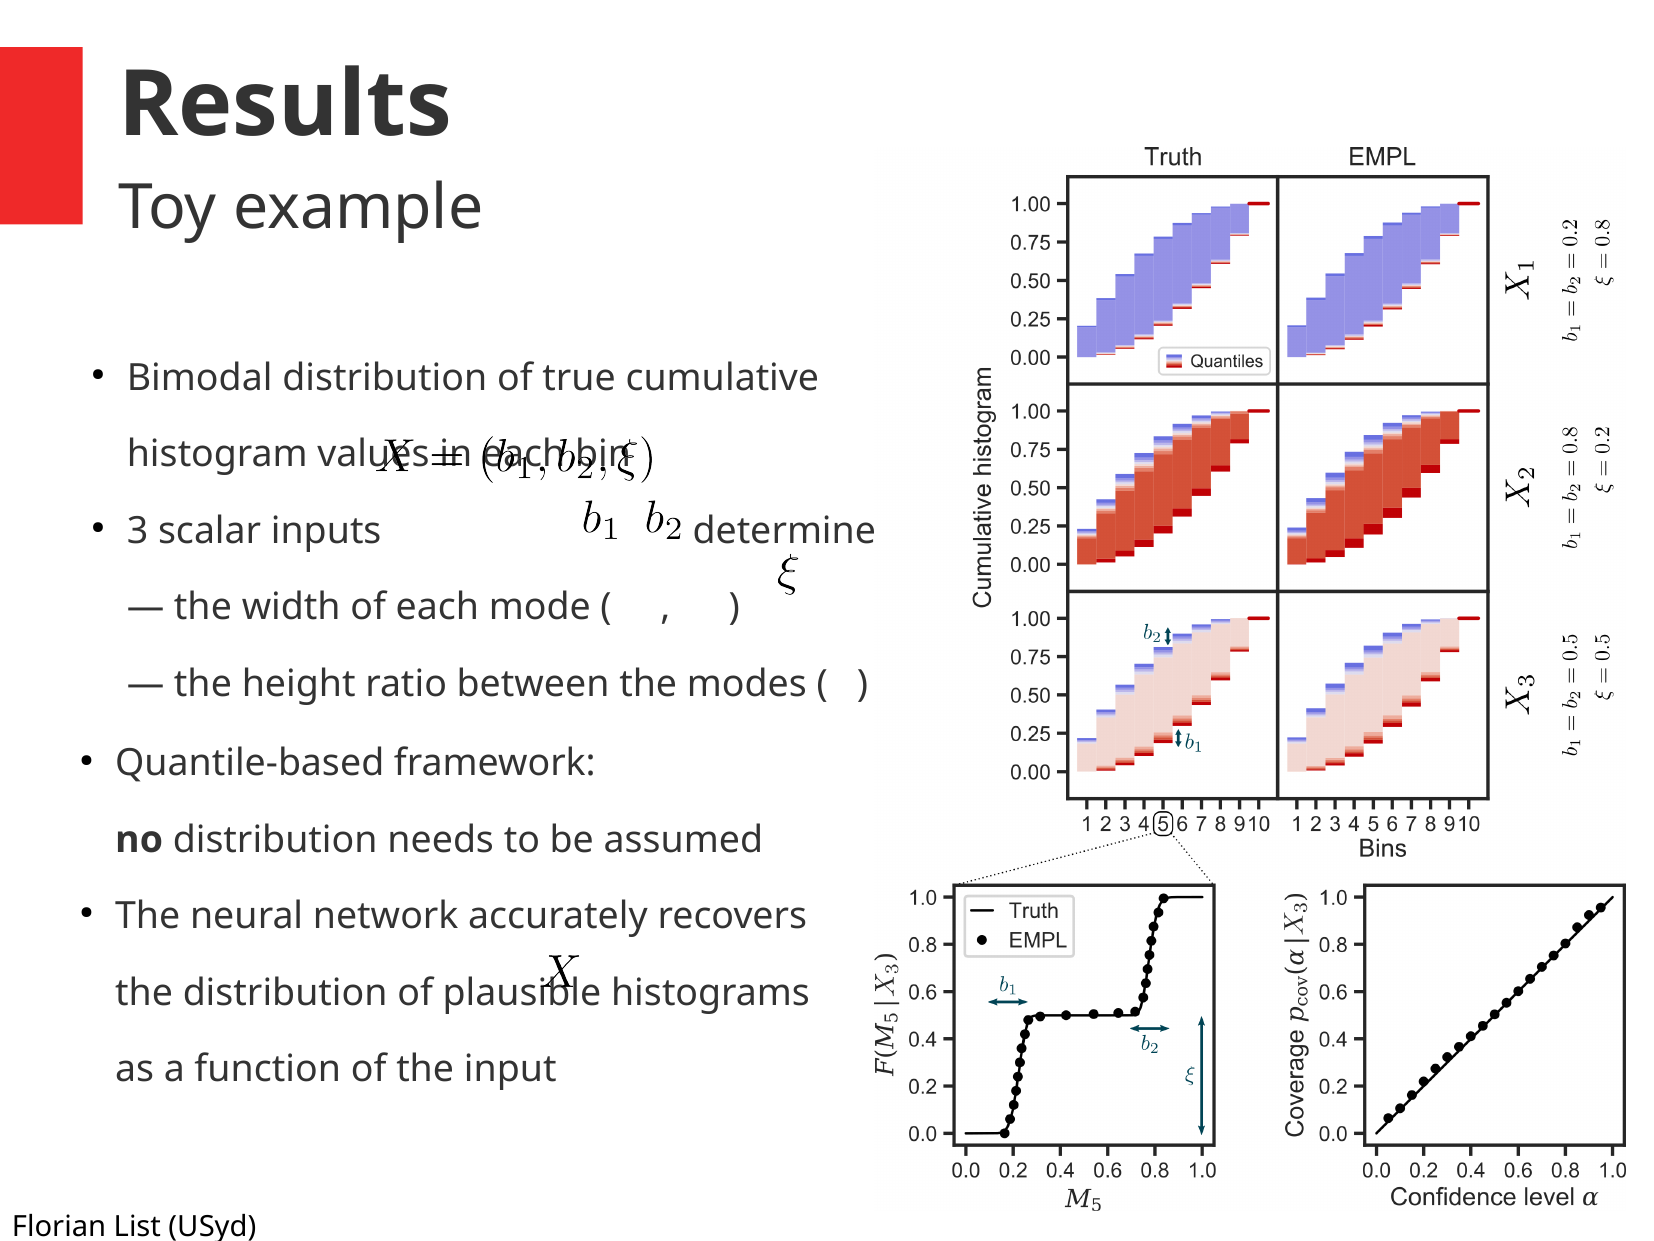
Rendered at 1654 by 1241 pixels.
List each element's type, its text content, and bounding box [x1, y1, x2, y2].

picture [376, 436, 654, 483]
picture [583, 499, 617, 539]
text_box Quantile-based framework: no distribution needs to be assumed The neural network accurately recovers the distribution of plausible histograms as a function of the input [64, 702, 874, 1055]
picture [646, 499, 682, 539]
text_box Bimodal distribution of true cumulative histogram values in each bin 3 scalar inputs determine — the width of each mode ( , ) — the height ratio between the modes ( ) [76, 266, 874, 656]
picture [540, 955, 581, 987]
picture [778, 553, 800, 595]
title Results Toy example [118, 38, 1571, 246]
picture [874, 147, 1626, 1211]
